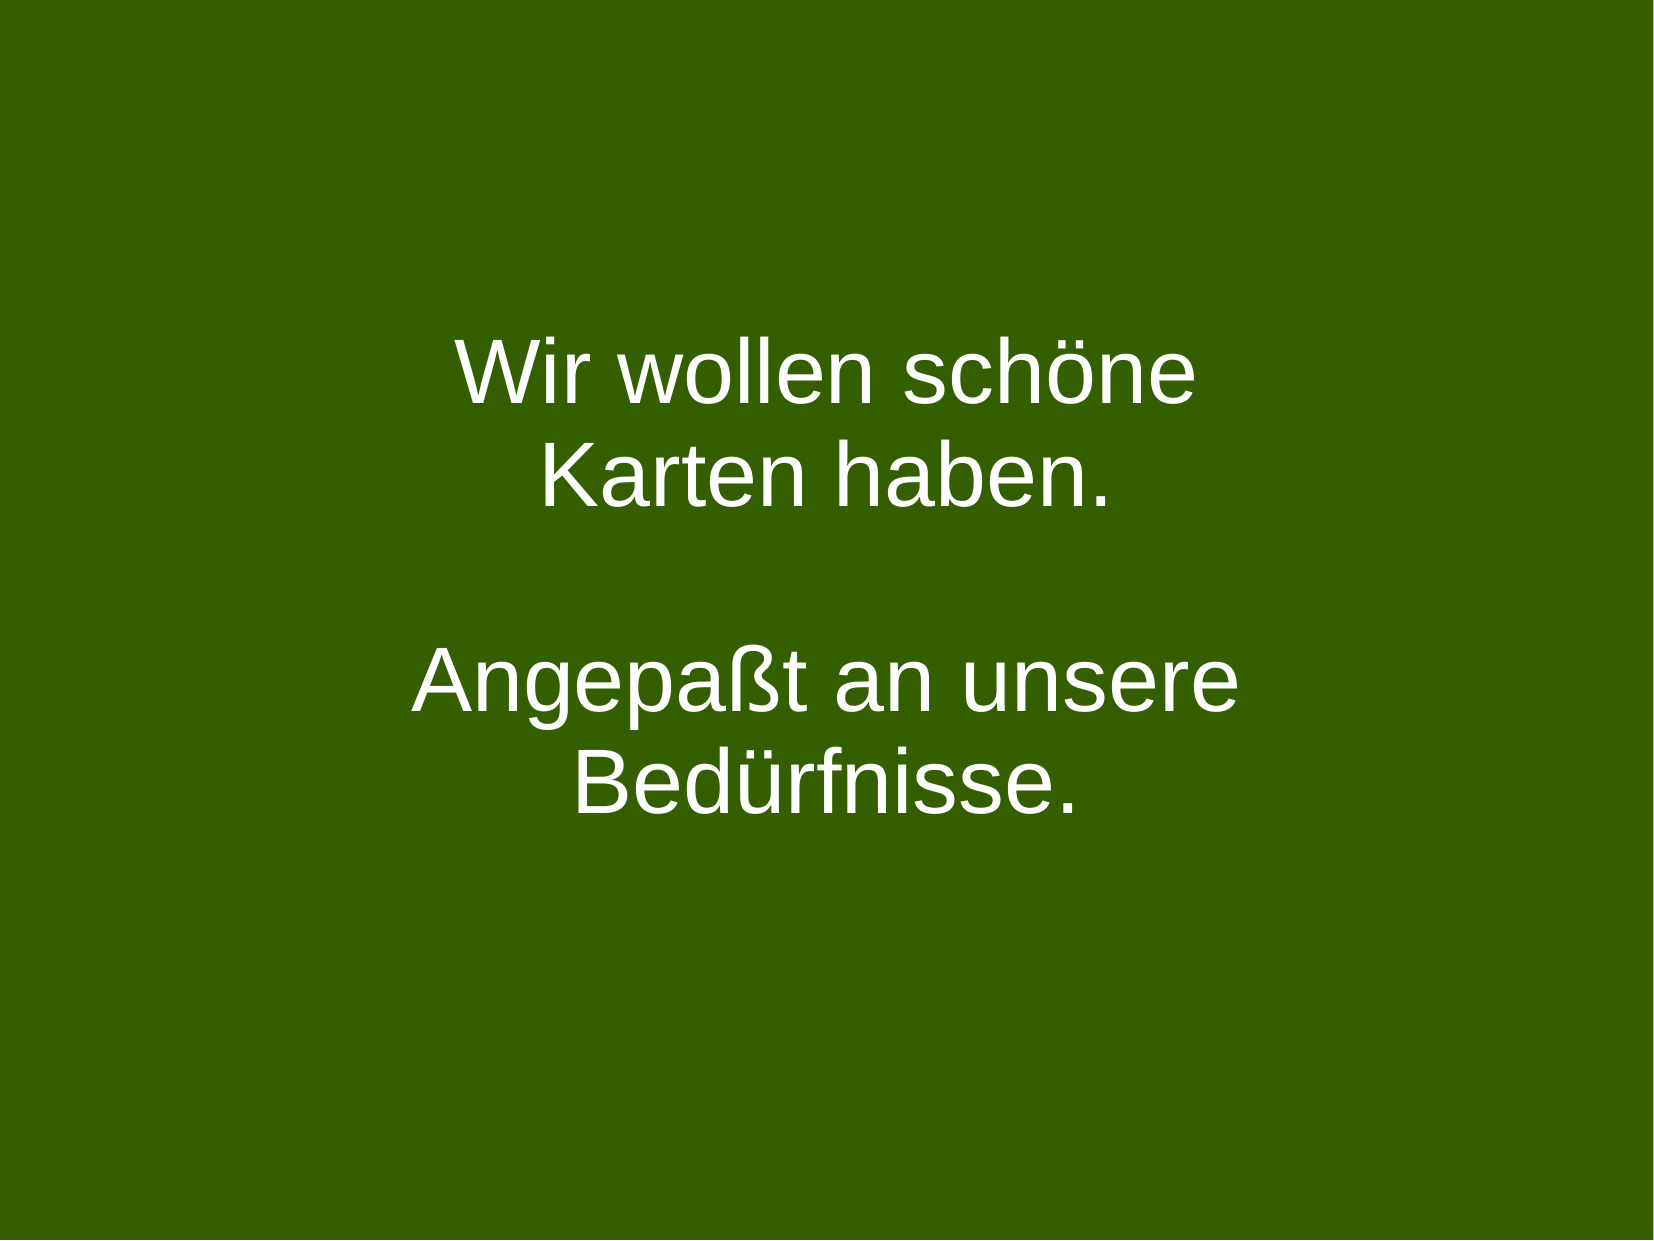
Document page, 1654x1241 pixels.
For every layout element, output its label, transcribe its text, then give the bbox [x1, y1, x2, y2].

title Wir wollen schöne Karten haben. Angepaßt an unsere Bedürfnisse. [82, 16, 1571, 1241]
